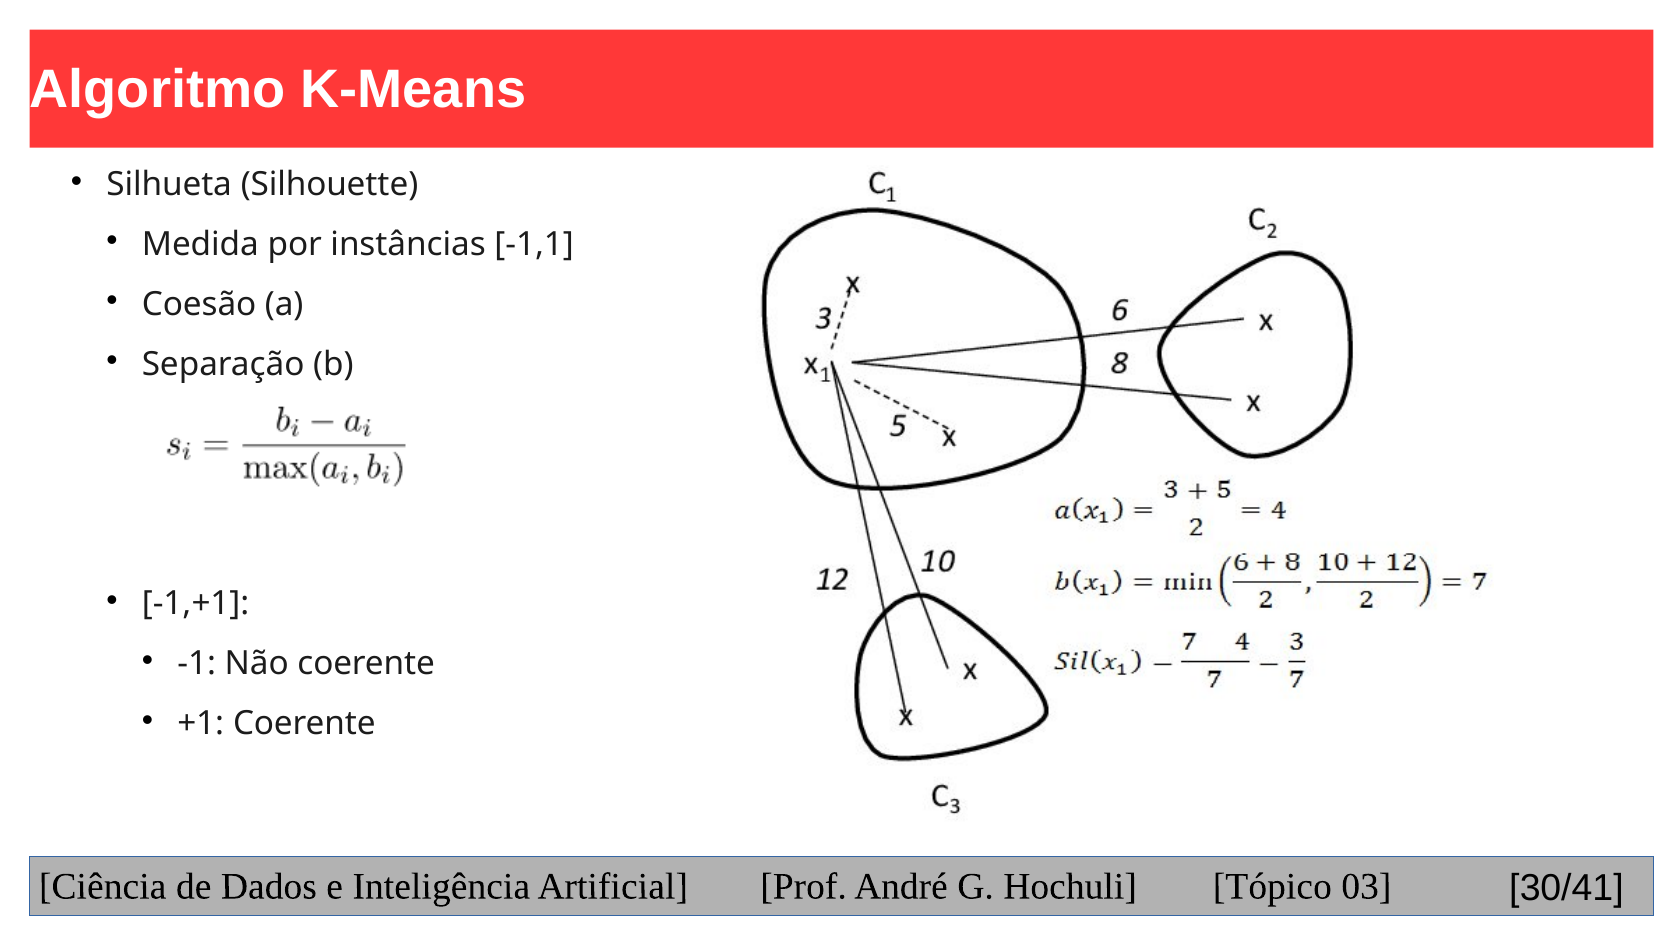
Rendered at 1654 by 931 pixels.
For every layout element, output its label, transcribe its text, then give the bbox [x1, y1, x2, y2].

picture [147, 393, 423, 497]
text_box Silhueta (Silhouette) Medida por instâncias [-1,1] Coesão (a) Separação (b) [-1,+1]: -1: Não coerente +1: Coerente [56, 85, 1594, 931]
picture [755, 165, 1494, 837]
title Algoritmo K-Means [29, 29, 1654, 148]
